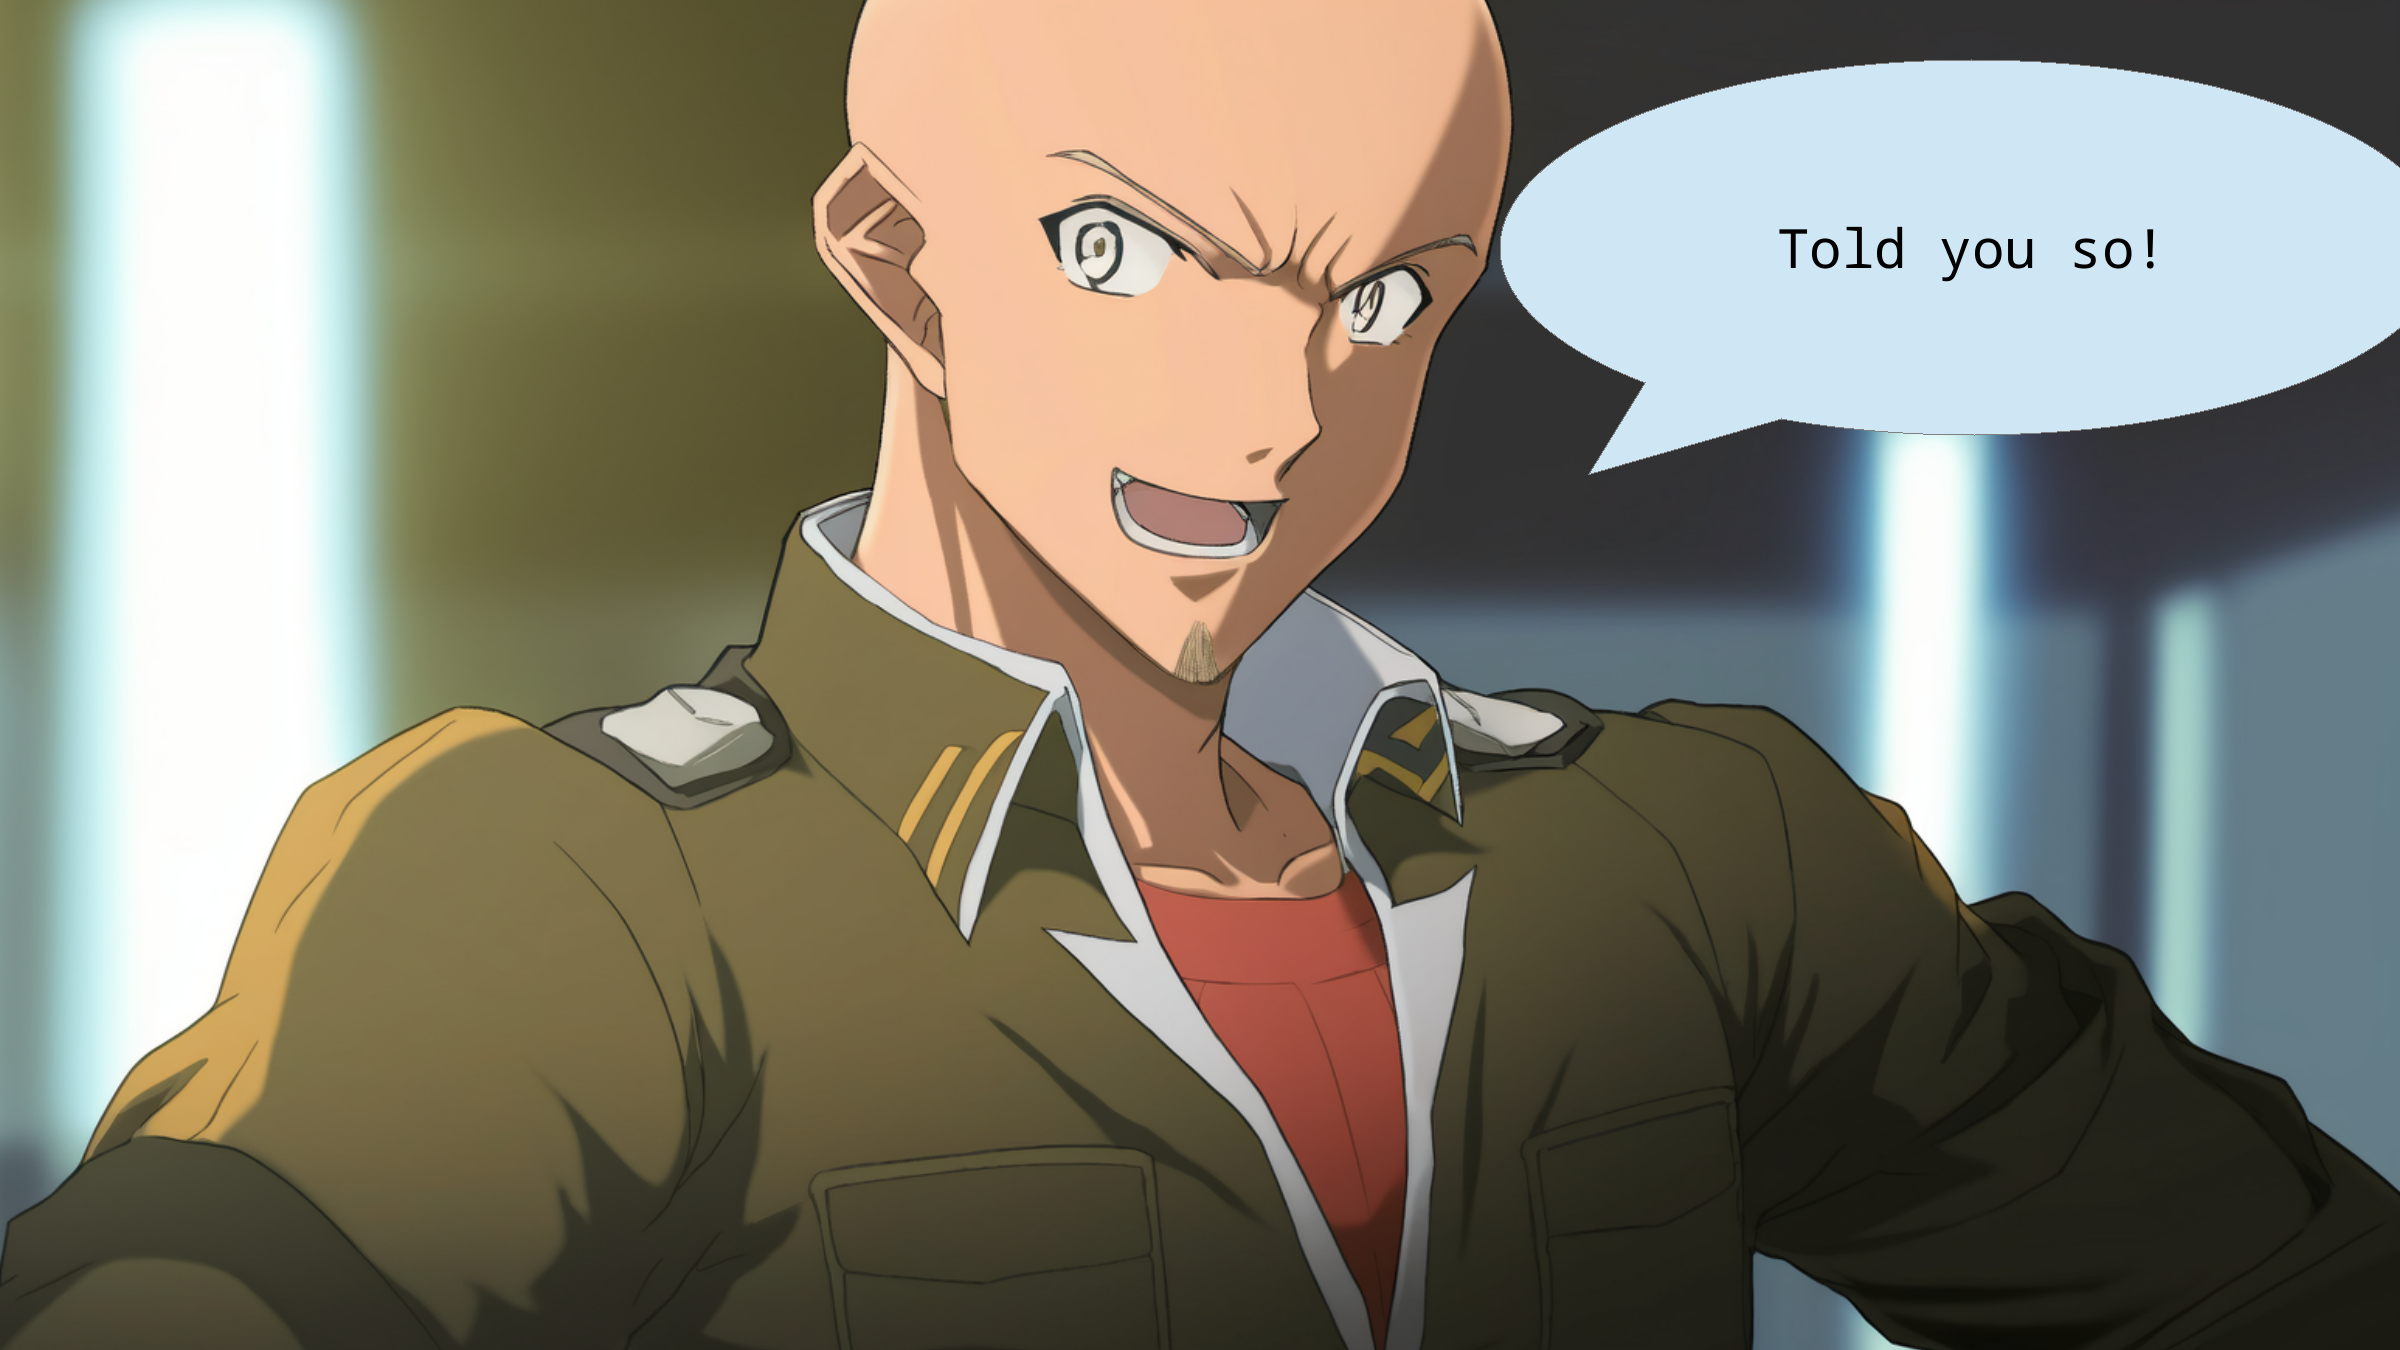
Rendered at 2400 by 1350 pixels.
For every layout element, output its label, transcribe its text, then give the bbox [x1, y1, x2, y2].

text_box Told you so! [1500, 59, 2400, 475]
picture [0, 0, 2400, 1350]
